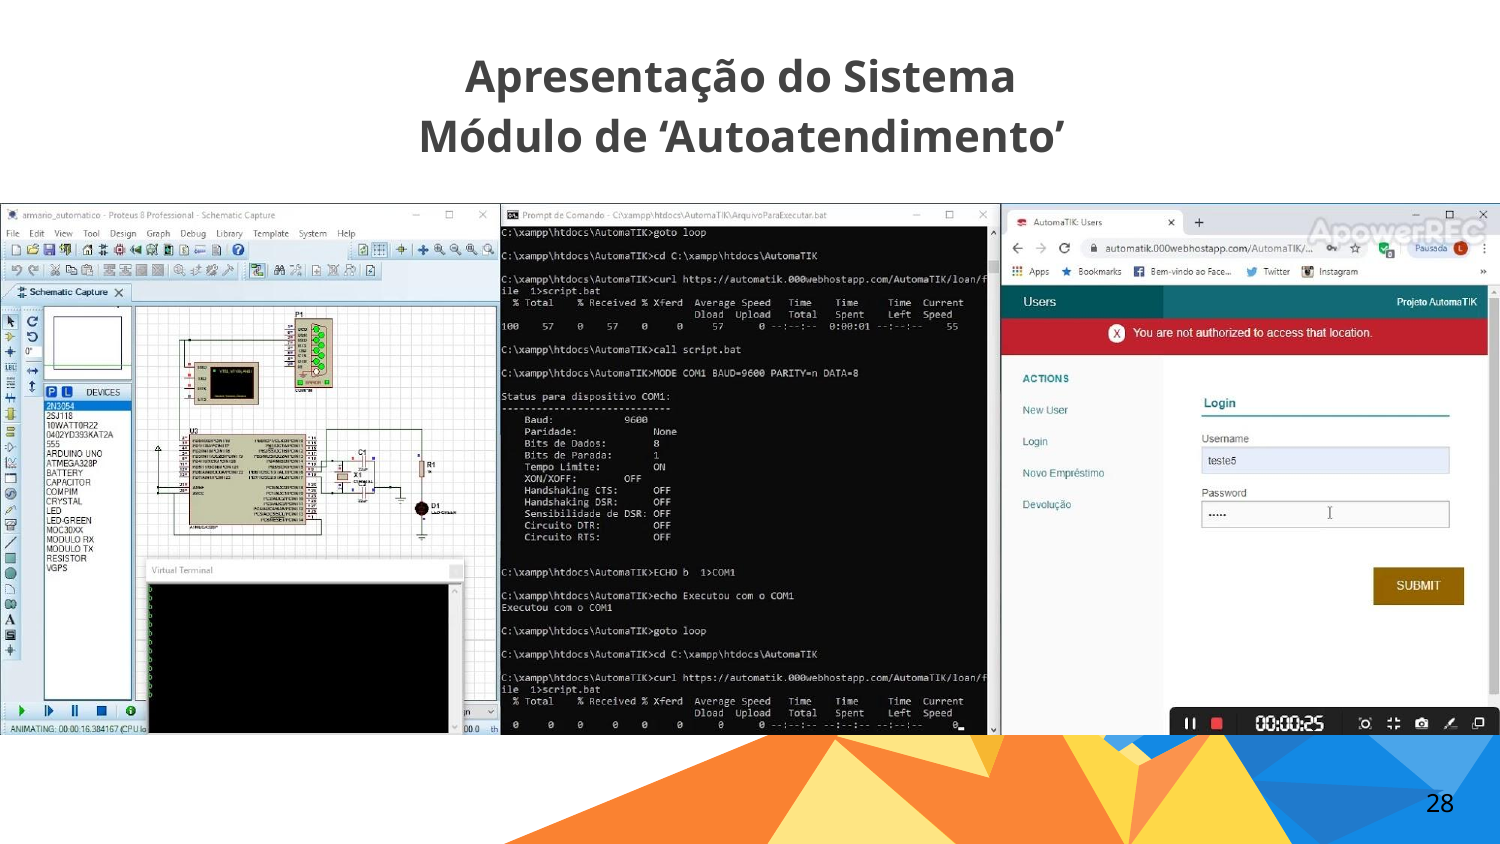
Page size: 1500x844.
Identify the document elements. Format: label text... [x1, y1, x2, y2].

title Módulo de ‘Autoatendimento’ [379, 108, 1103, 177]
picture [0, 203, 1500, 736]
slide_number <number> [1410, 772, 1500, 837]
title Apresentação do Sistema [426, 21, 1057, 117]
